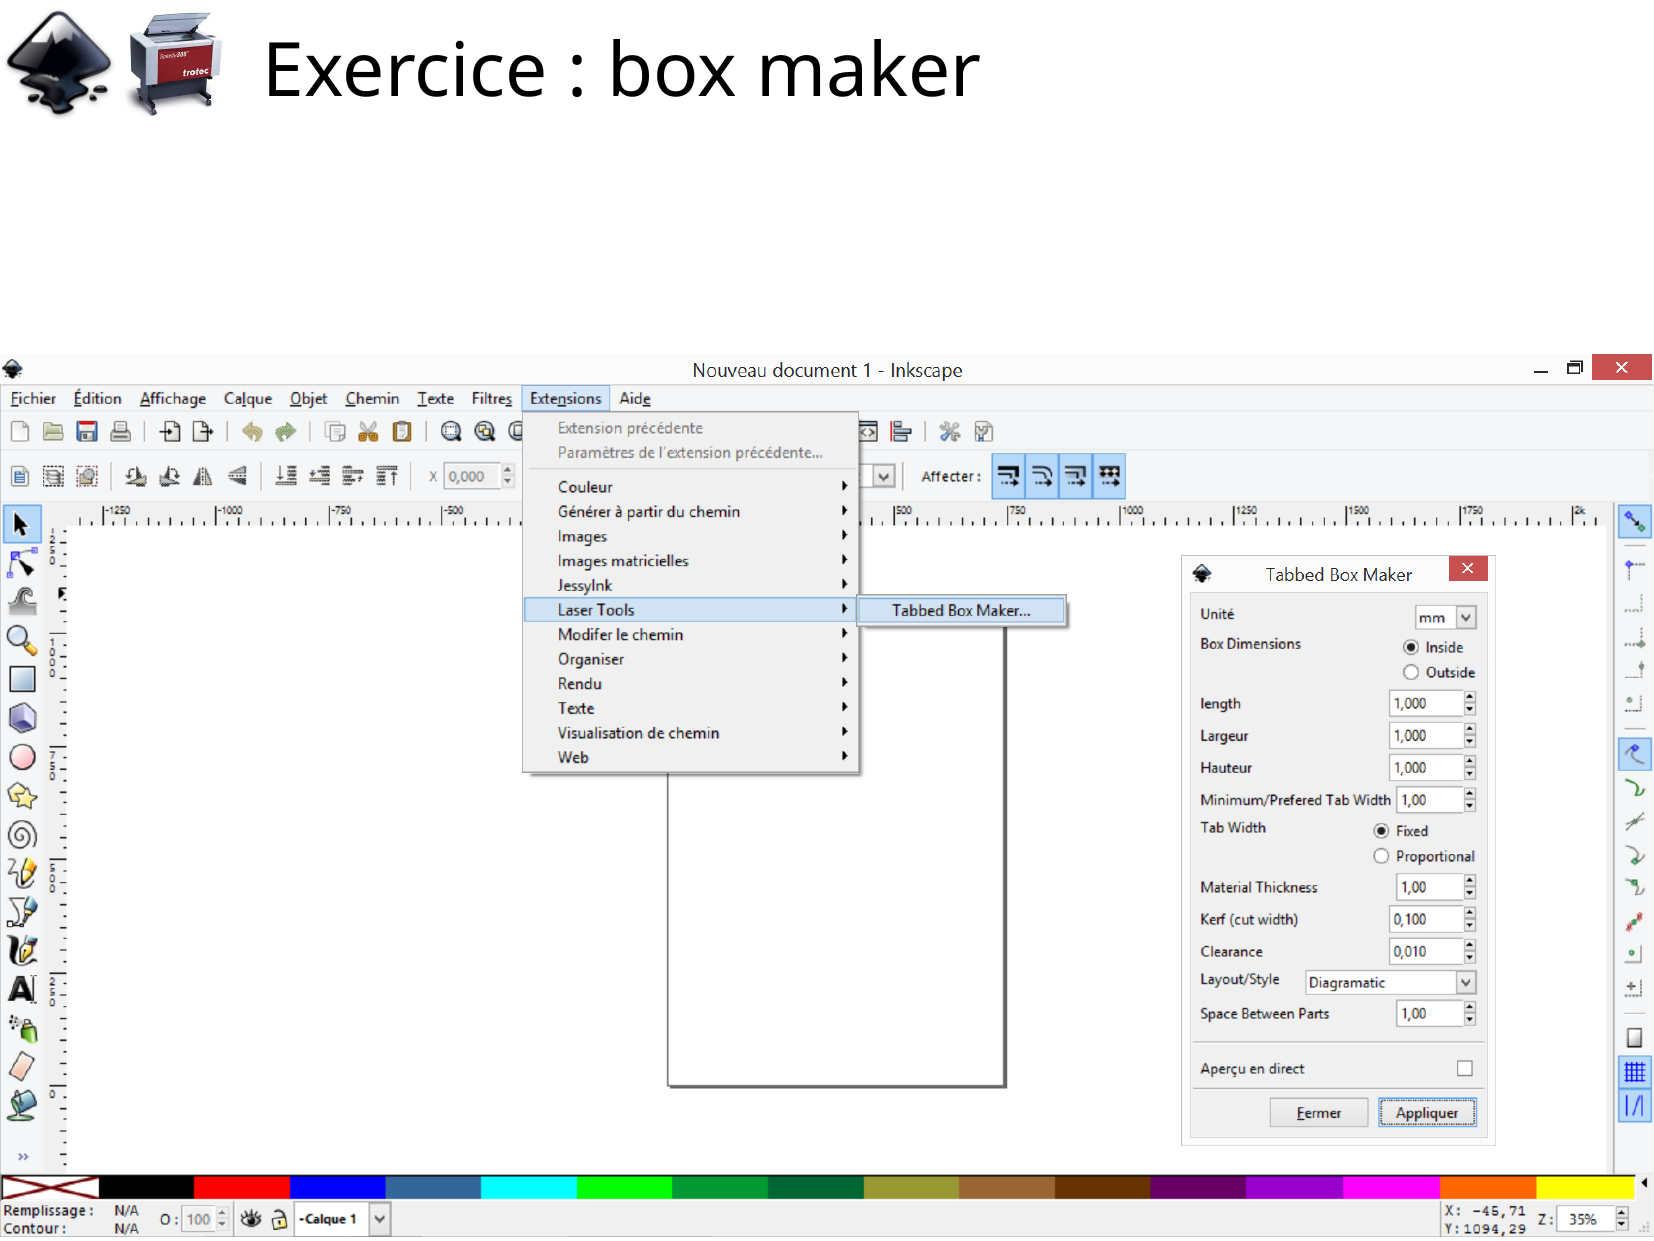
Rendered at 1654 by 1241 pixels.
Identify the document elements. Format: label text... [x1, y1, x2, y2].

picture [0, 354, 1654, 1237]
text_box Exercice : box maker [248, 9, 866, 120]
picture [0, 5, 233, 124]
